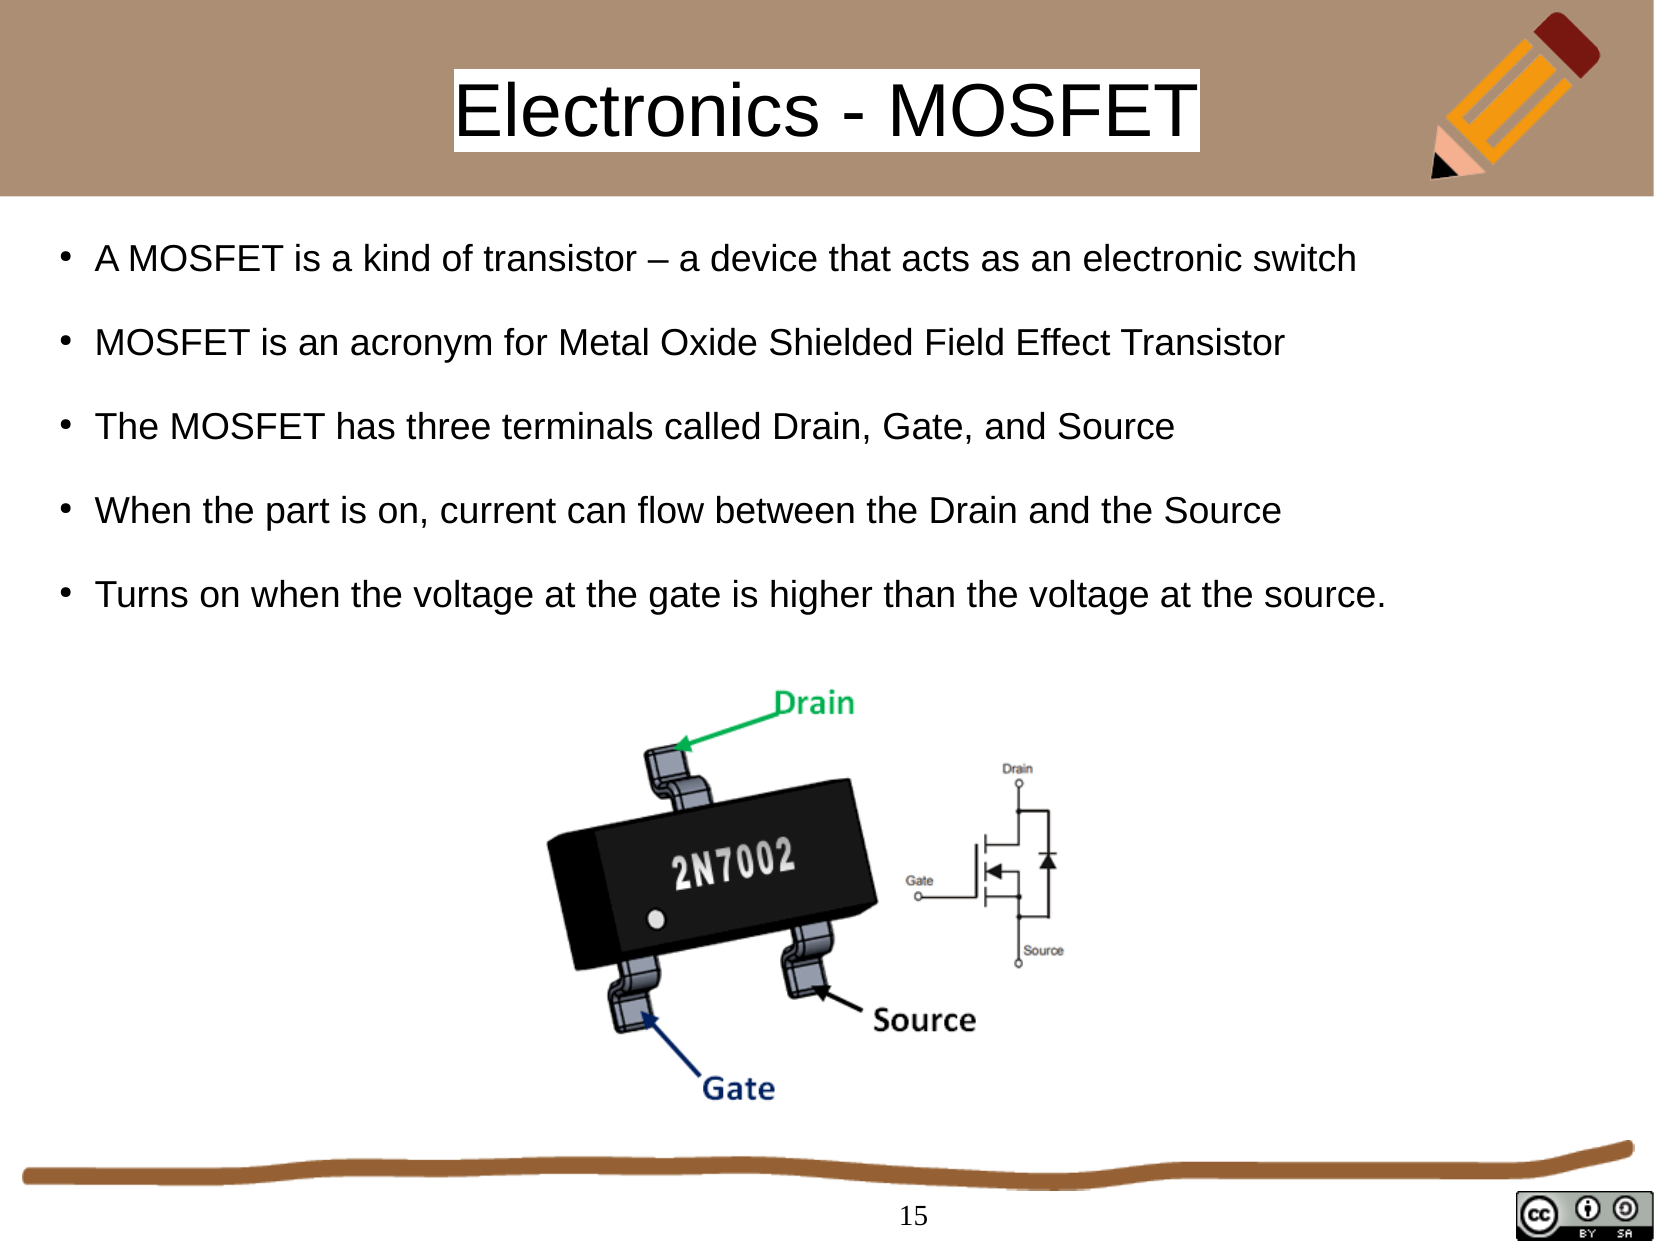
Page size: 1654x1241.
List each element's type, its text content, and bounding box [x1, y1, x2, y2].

picture [468, 657, 1120, 1130]
text_box A MOSFET is a kind of transistor – a device that acts as an electronic switch MOSFET is an acronym for Metal Oxide Shielded Field Effect Transistor The MOSFET has three terminals called Drain, Gate, and Source When the part is on, current can flow between the Drain and the Source Turns on when the voltage at the gate is higher than the voltage at the source. [44, 229, 1549, 619]
title Electronics - MOSFET [82, 49, 1571, 172]
picture [22, 1140, 1654, 1241]
picture [1430, 12, 1601, 181]
